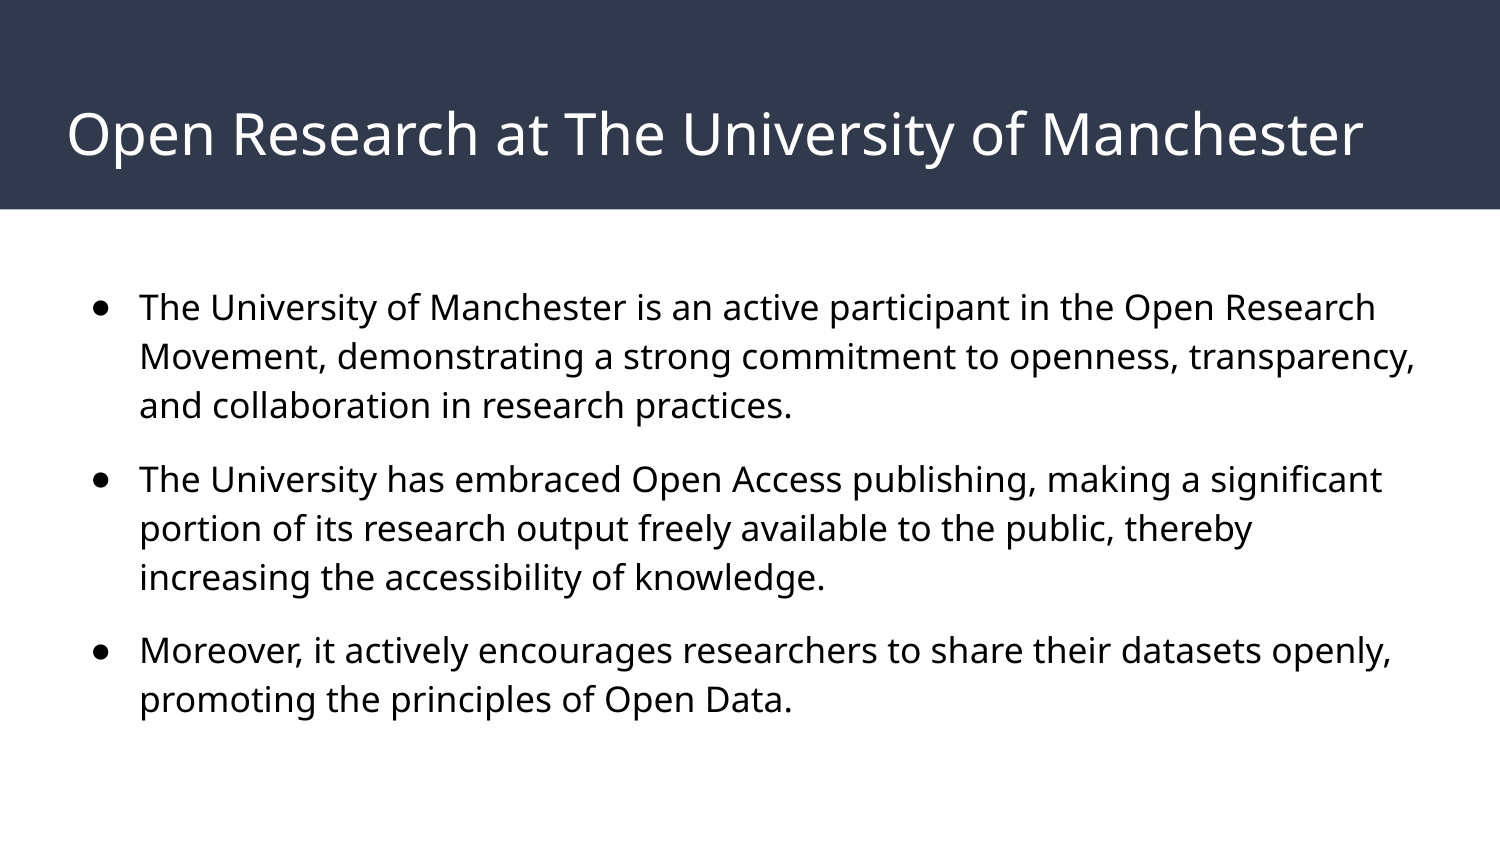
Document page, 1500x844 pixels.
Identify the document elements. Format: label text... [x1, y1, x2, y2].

text_box The University of Manchester is an active participant in the Open Research Movement, demonstrating a strong commitment to openness, transparency, and collaboration in research practices. The University has embraced Open Access publishing, making a significant portion of its research output freely available to the public, thereby increasing the accessibility of knowledge. Moreover, it actively encourages researchers to share their datasets openly, promoting the principles of Open Data. [49, 263, 1439, 792]
title Open Research at The University of Manchester [51, 82, 1500, 185]
